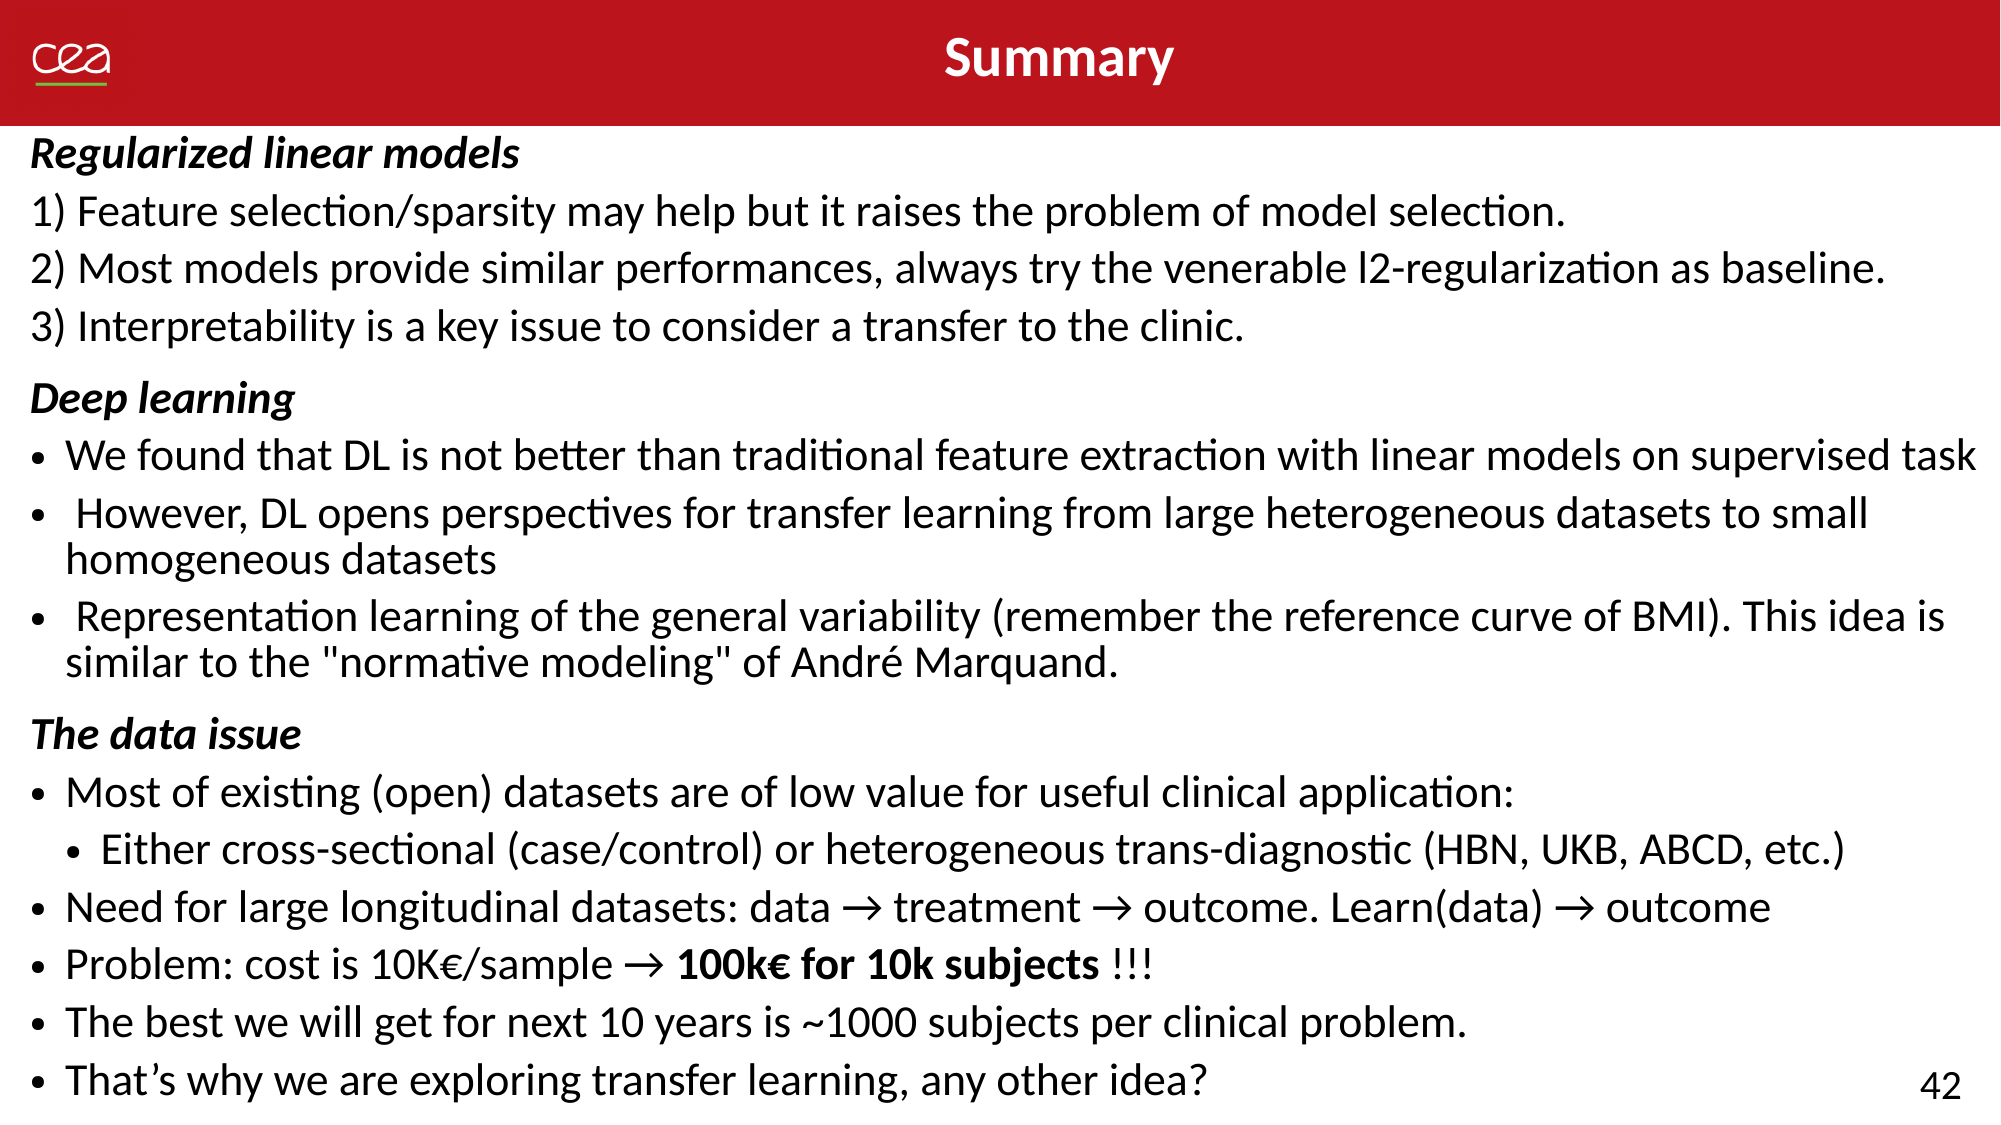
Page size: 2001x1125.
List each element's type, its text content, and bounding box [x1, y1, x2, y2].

title Summary [120, 0, 2000, 124]
text_box Regularized linear models Feature selection/sparsity may help but it raises the problem of model selection. Most models provide similar performances, always try the venerable l2-regularization as baseline. Interpretability is a key issue to consider a transfer to the clinic. [15, 126, 1932, 361]
text_box The data issue Most of existing (open) datasets are of low value for useful clinical application: Either cross-sectional (case/control) or heterogeneous trans-diagnostic (HBN, UKB, ABCD, etc.) Need for large longitudinal datasets: data → treatment → outcome. Learn(data) → outcome Problem: cost is 10K€/sample → 100k€ for 10k subjects !!! The best we will get for next 10 years is ~1000 subjects per clinical problem. That’s why we are exploring transfer learning, any other idea? [15, 707, 1995, 1114]
picture [9, 8, 120, 109]
text_box Deep learning We found that DL is not better than traditional feature extraction with linear models on supervised task However, DL opens perspectives for transfer learning from large heterogeneous datasets to small homogeneous datasets Representation learning of the general variability (remember the reference curve of BMI). This idea is similar to the "normative modeling" of André Marquand. [15, 371, 1995, 697]
